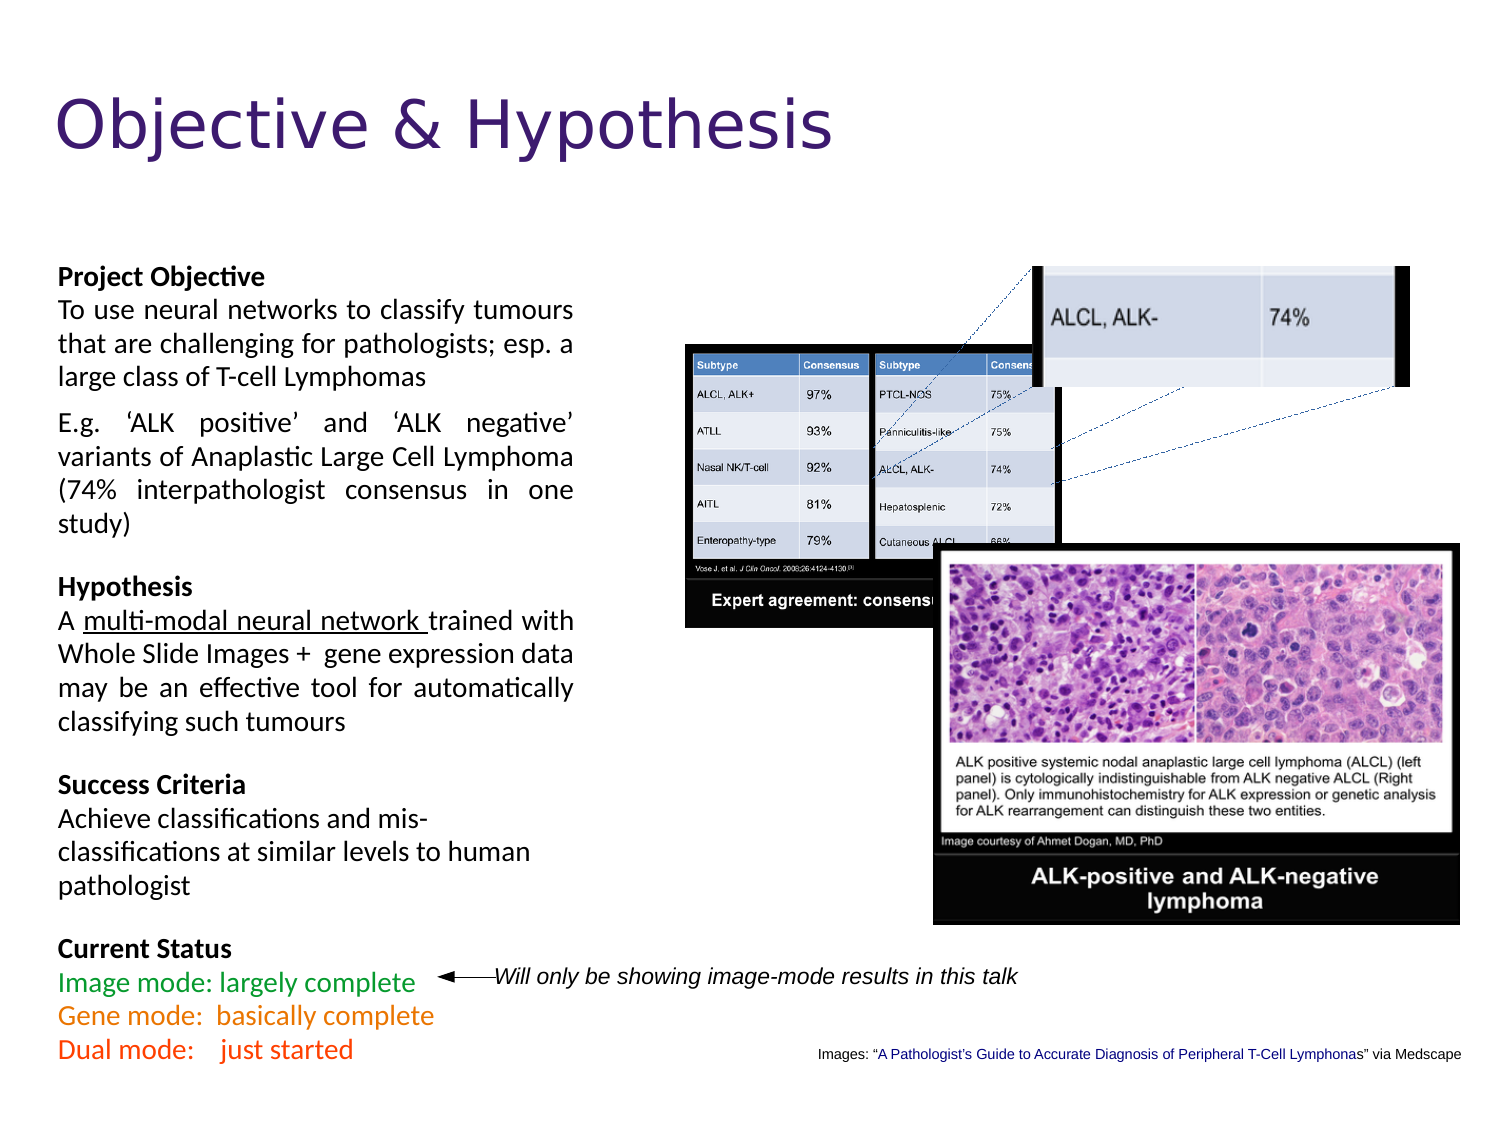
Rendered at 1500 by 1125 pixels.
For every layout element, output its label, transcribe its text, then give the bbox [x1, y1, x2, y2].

text_box Images: “A Pathologist’s Guide to Accurate Diagnosis of Peripheral T-Cell Lymphonas” via Medscape [803, 1039, 1500, 1075]
picture [685, 266, 1460, 925]
text_box Will only be showing image-mode results in this talk [479, 956, 1034, 998]
list Project Objective To use neural networks to classify tumours that are challenging for pathologists; esp. a large class of T-cell Lymphomas E.g. ‘ALK positive’ and ‘ALK negative’ variants of Anaplastic Large Cell Lymphoma (74% interpathologist consensus in one study) Hypothesis A multi-modal neural network trained with Whole Slide Images + gene expression data may be an effective tool for automatically classifying such tumours Success Criteria Achieve classifications and mis-classifications at similar levels to human pathologist Current Status Image mode: largely complete Gene mode: basically complete Dual mode: just started [57, 259, 575, 1020]
title Objective & Hypothesis [39, 59, 969, 185]
